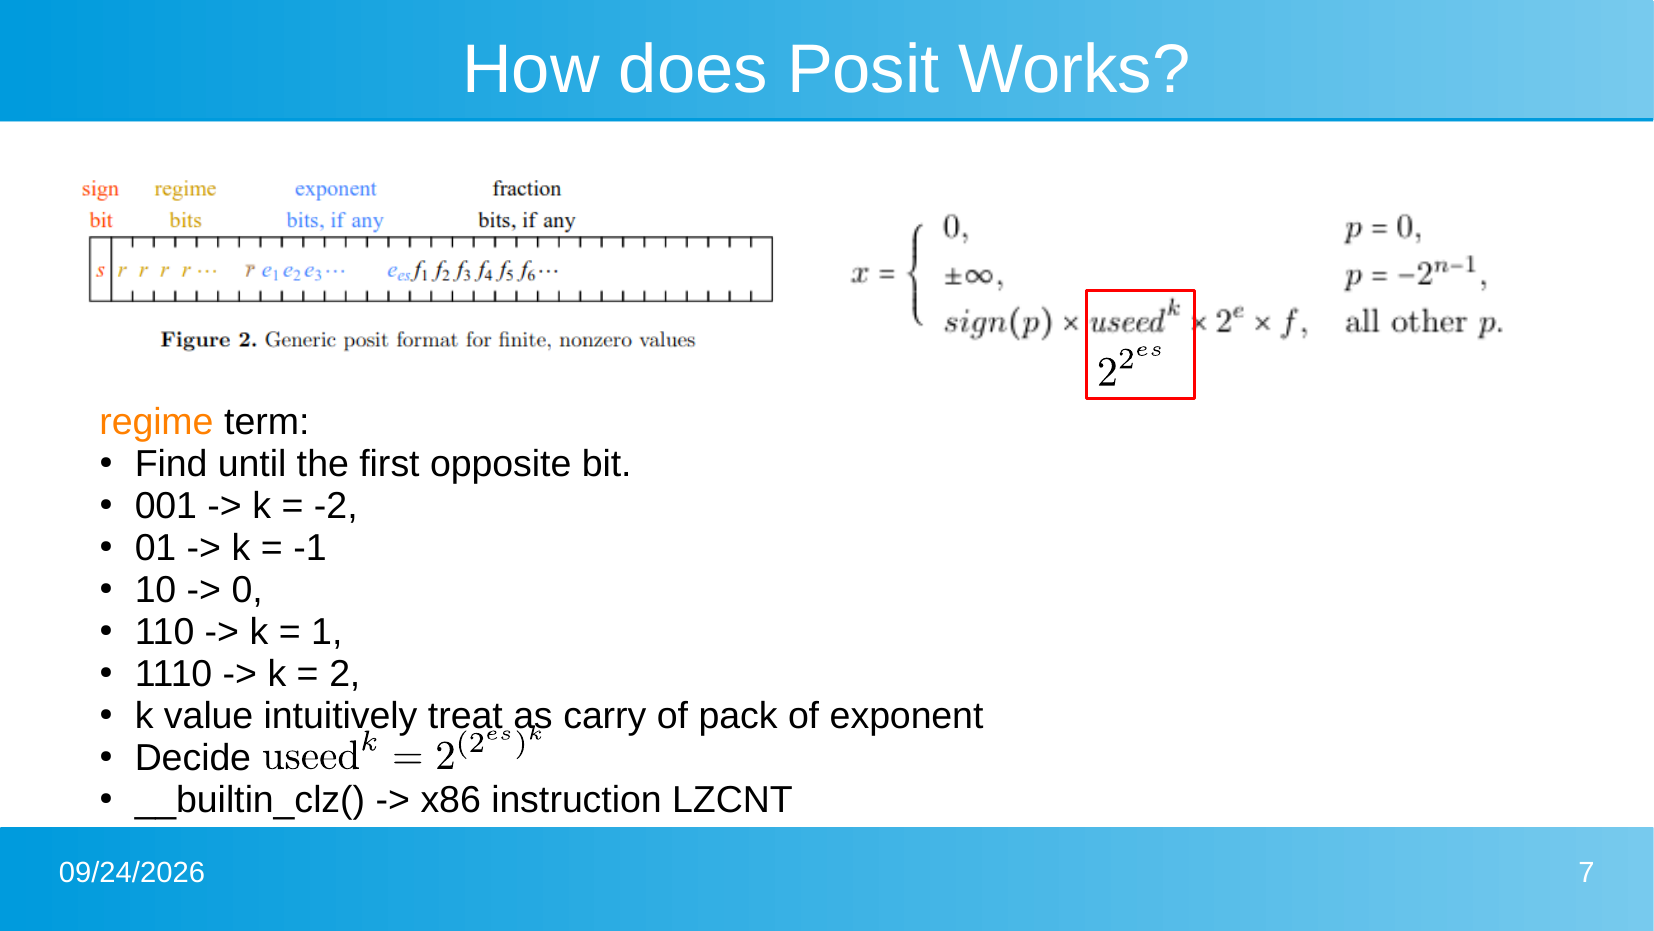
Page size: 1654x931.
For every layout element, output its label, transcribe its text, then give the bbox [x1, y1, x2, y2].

picture [1088, 292, 1193, 386]
picture [51, 169, 787, 358]
text_box regime term: Find until the first opposite bit. 001 -> k = -2, 01 -> k = -1 10 -> 0, 110 -> k = 1, 1110 -> k = 2, k value intuitively treat as carry of pack of exponent Decide __builtin_clz() -> x86 instruction LZCNT [84, 393, 1540, 870]
picture [806, 190, 1542, 353]
picture [261, 725, 542, 770]
title How does Posit Works? [59, 29, 1595, 108]
